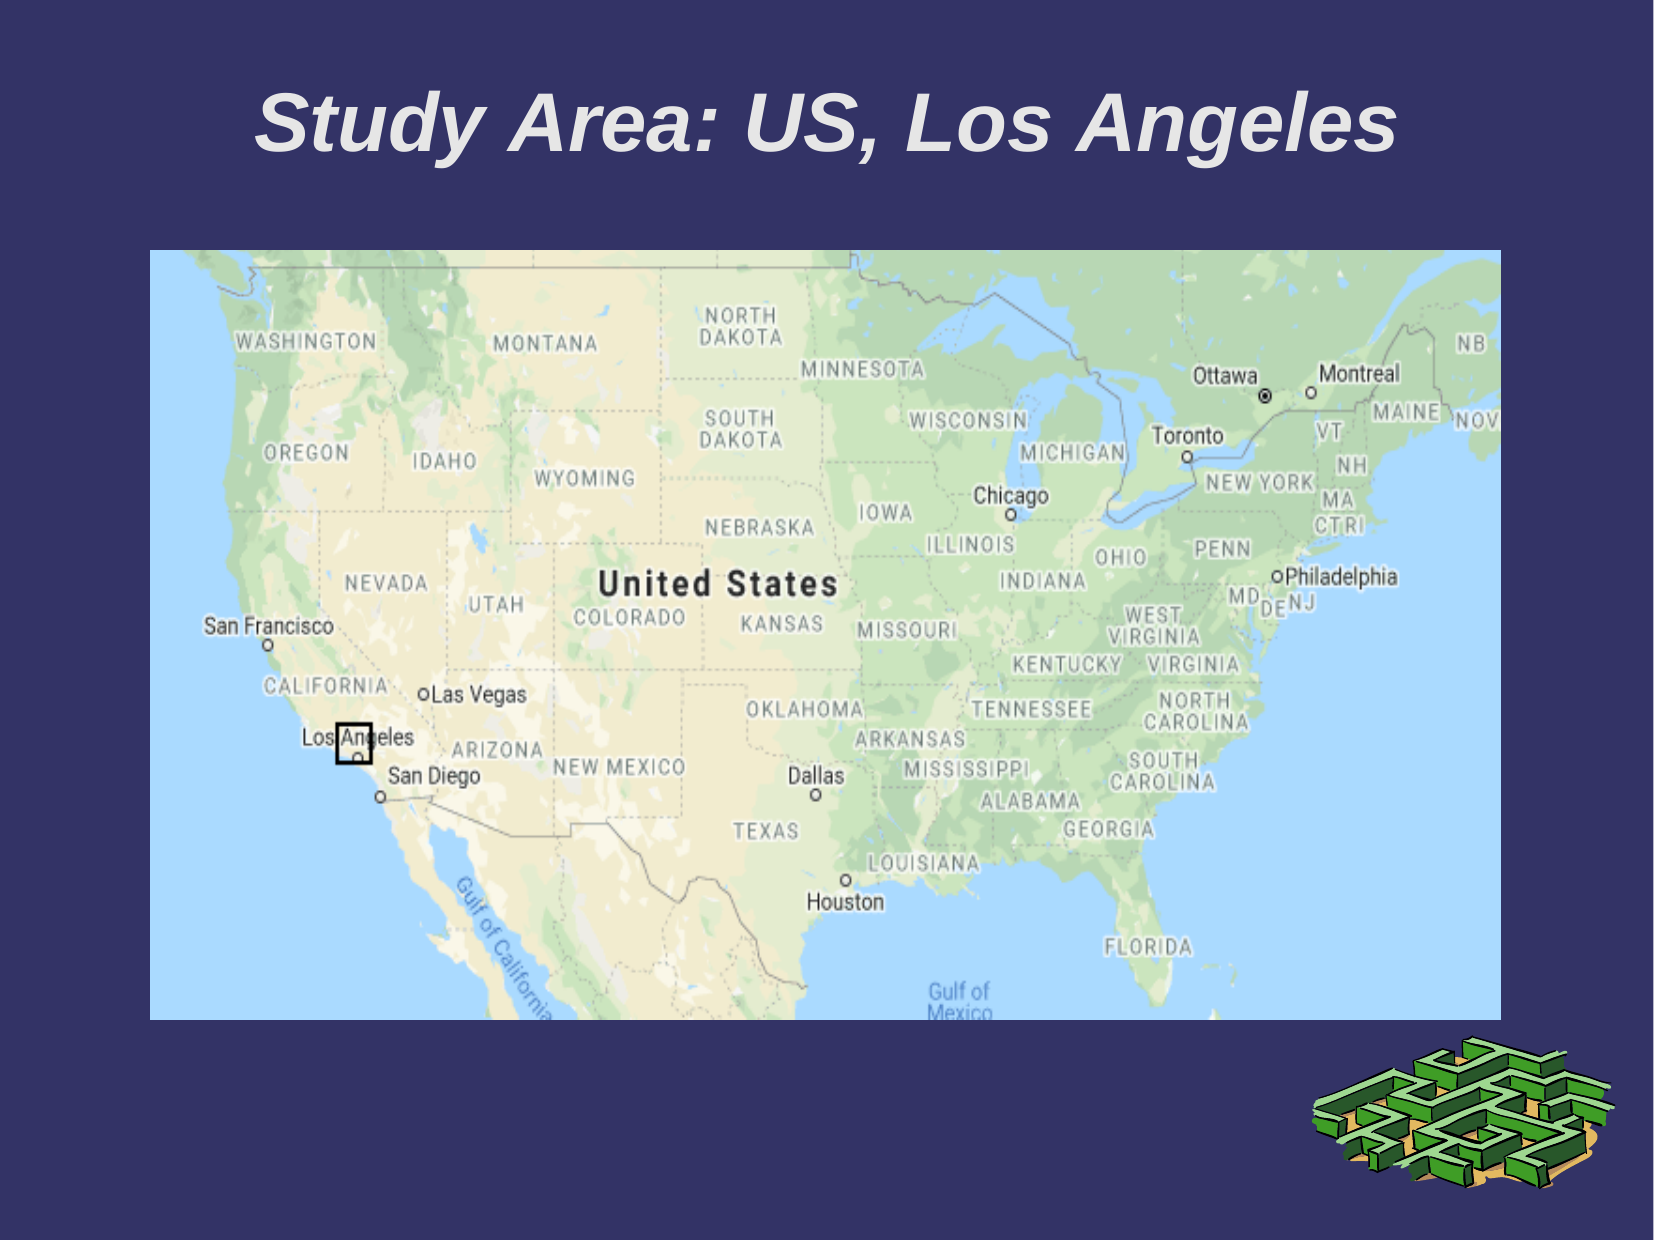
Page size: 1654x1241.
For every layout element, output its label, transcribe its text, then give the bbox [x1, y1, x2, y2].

title Study Area: US, Los Angeles [121, 19, 1534, 227]
picture [150, 250, 1501, 1021]
